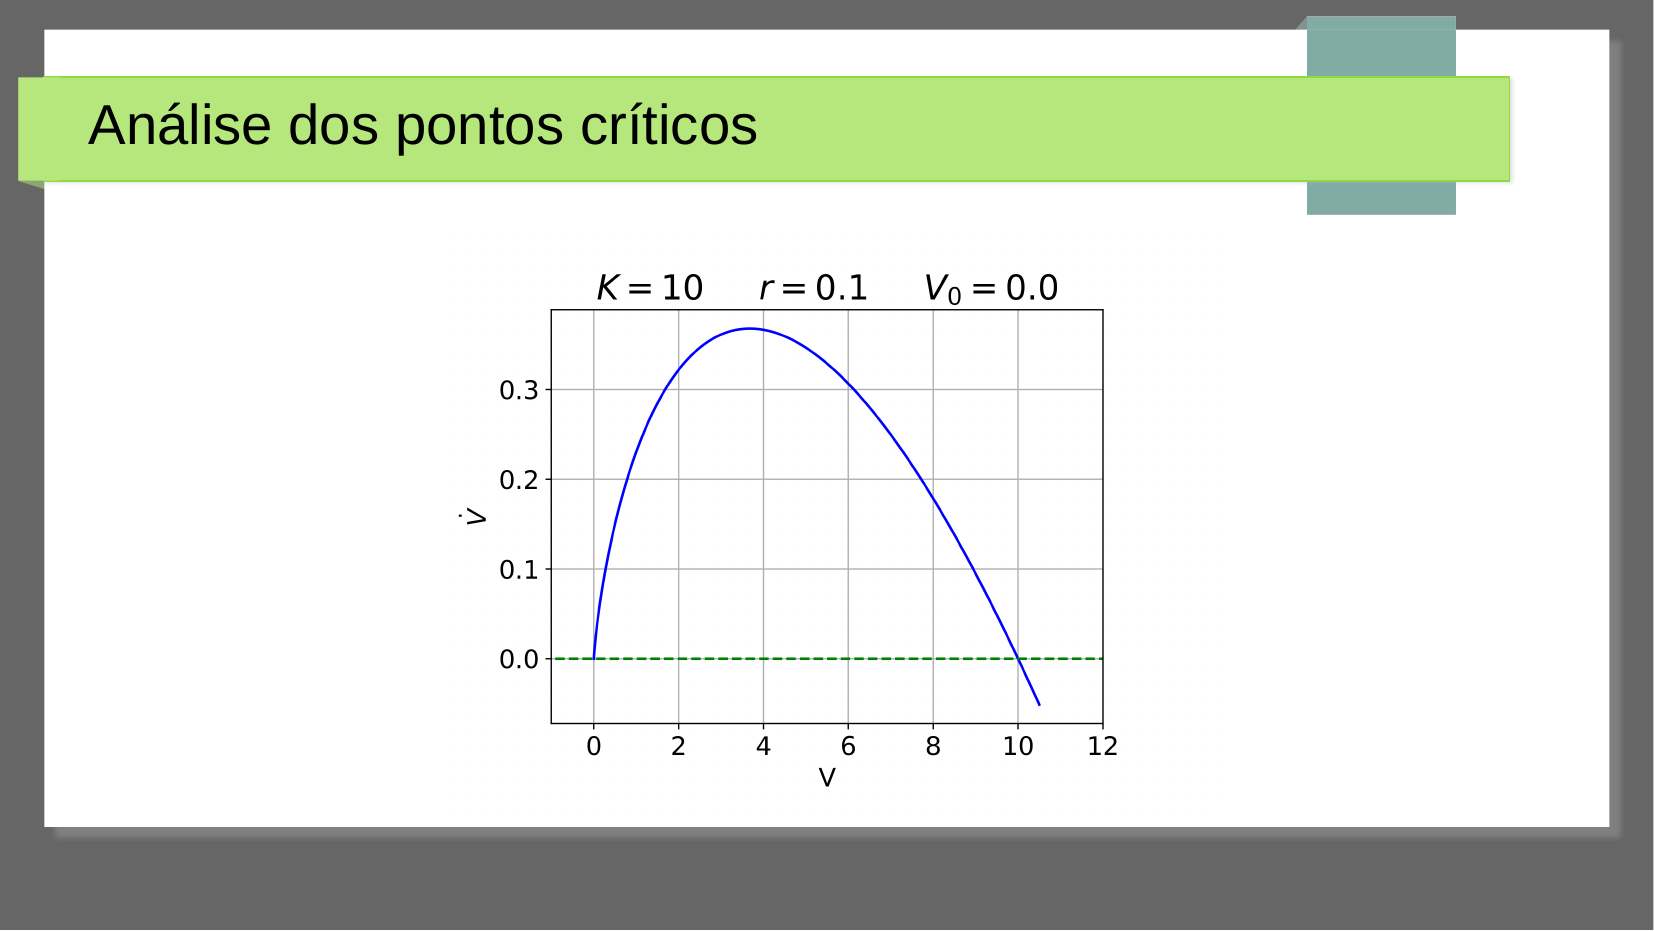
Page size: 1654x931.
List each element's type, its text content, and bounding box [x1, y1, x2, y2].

picture [433, 221, 1221, 813]
title Análise dos pontos críticos [88, 73, 1506, 178]
